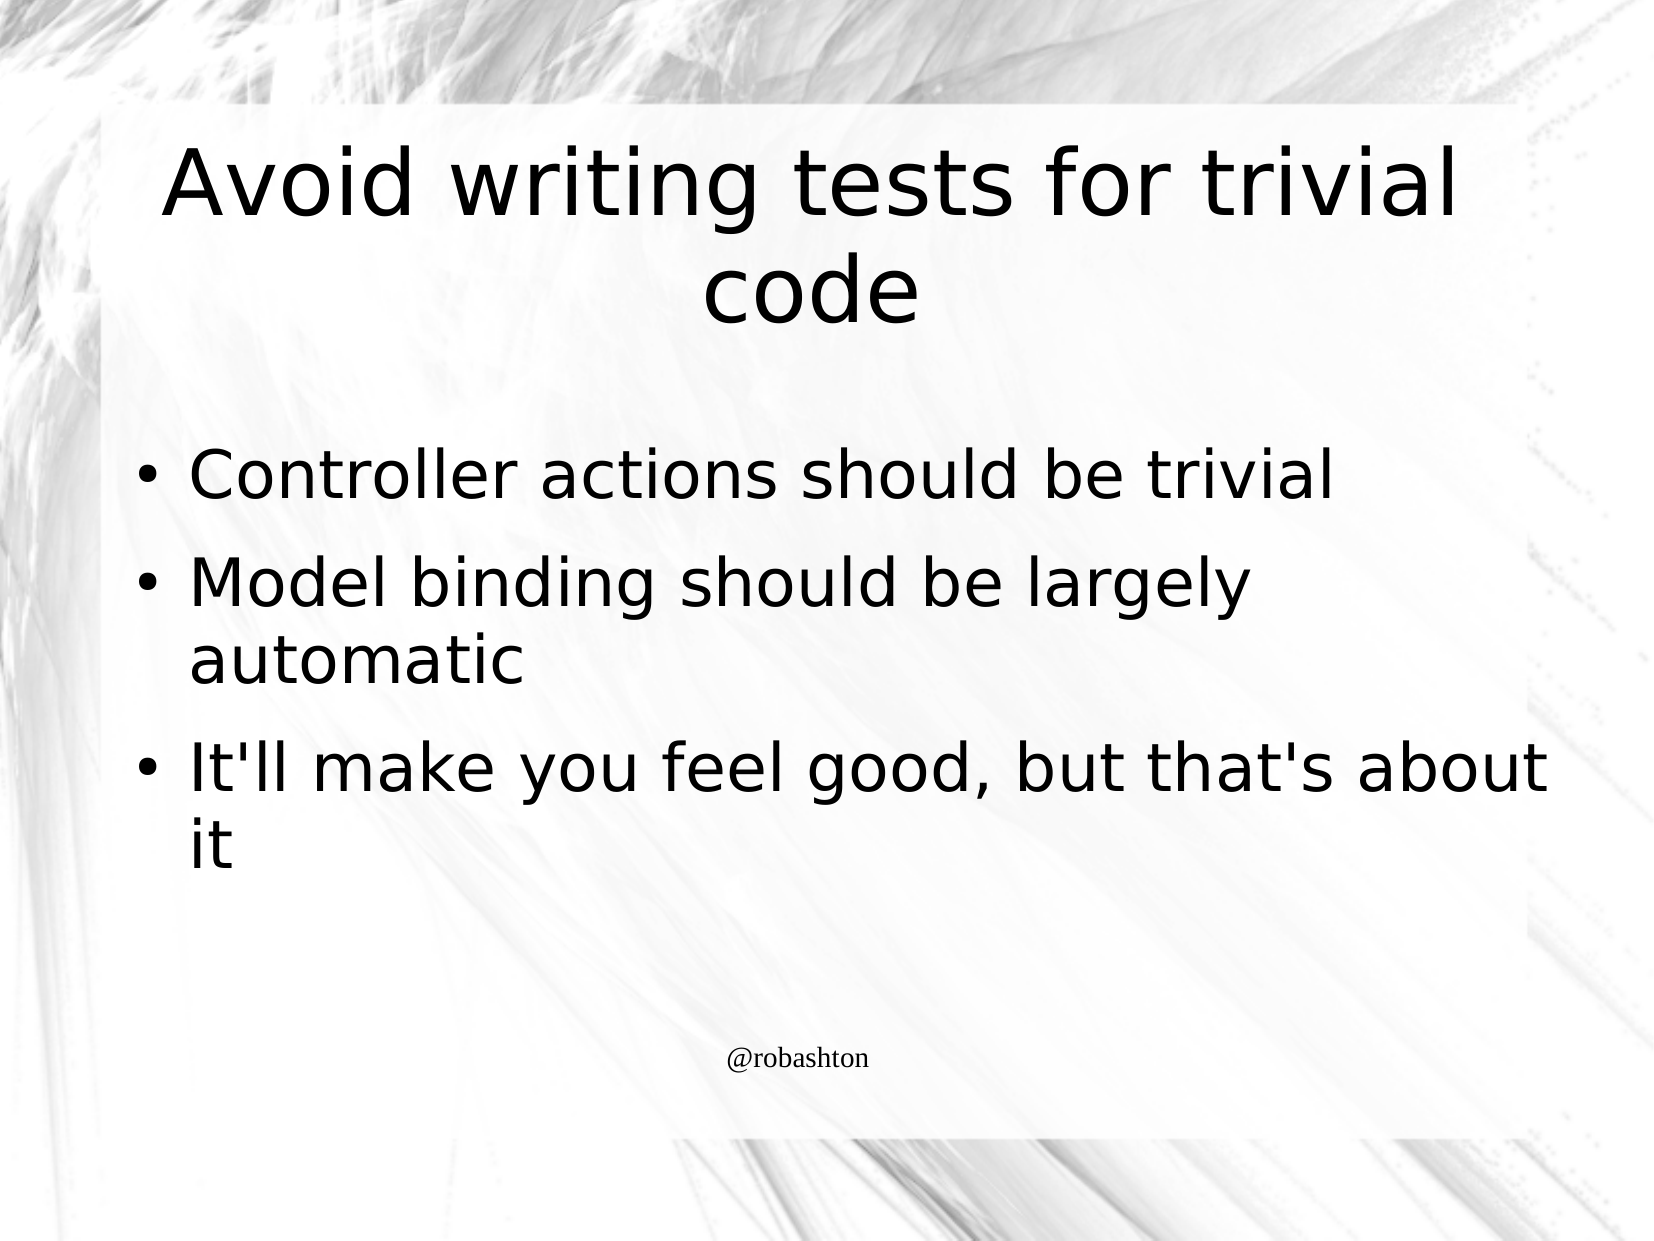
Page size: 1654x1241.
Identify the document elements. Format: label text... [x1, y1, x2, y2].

title Avoid writing tests for trivial code [118, 129, 1506, 344]
picture [0, 0, 1654, 1241]
list Controller actions should be trivial Model binding should be largely automatic It'll make you feel good, but that's about it [118, 437, 1571, 1157]
